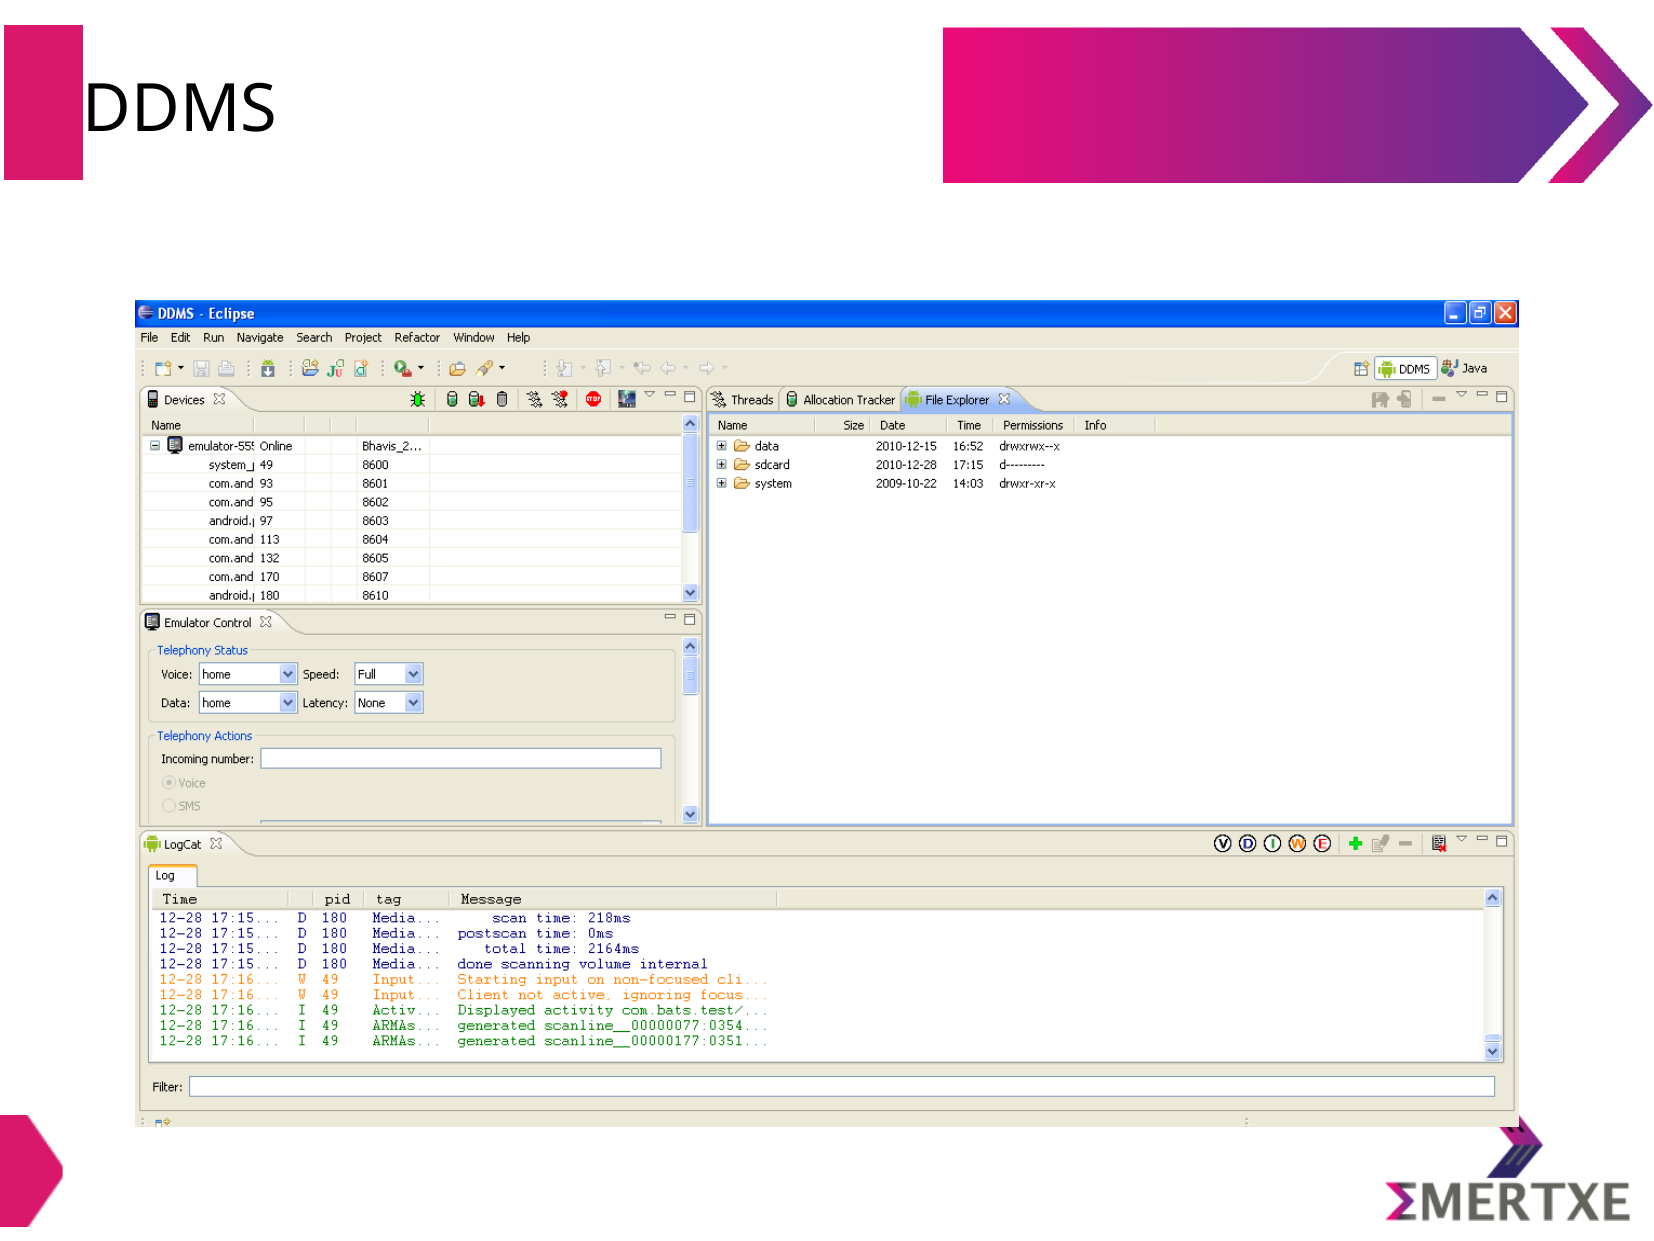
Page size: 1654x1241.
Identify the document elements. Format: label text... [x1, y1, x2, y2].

title DDMS [82, 2, 1571, 210]
picture [1571, 27, 1653, 183]
picture [135, 300, 1631, 1221]
